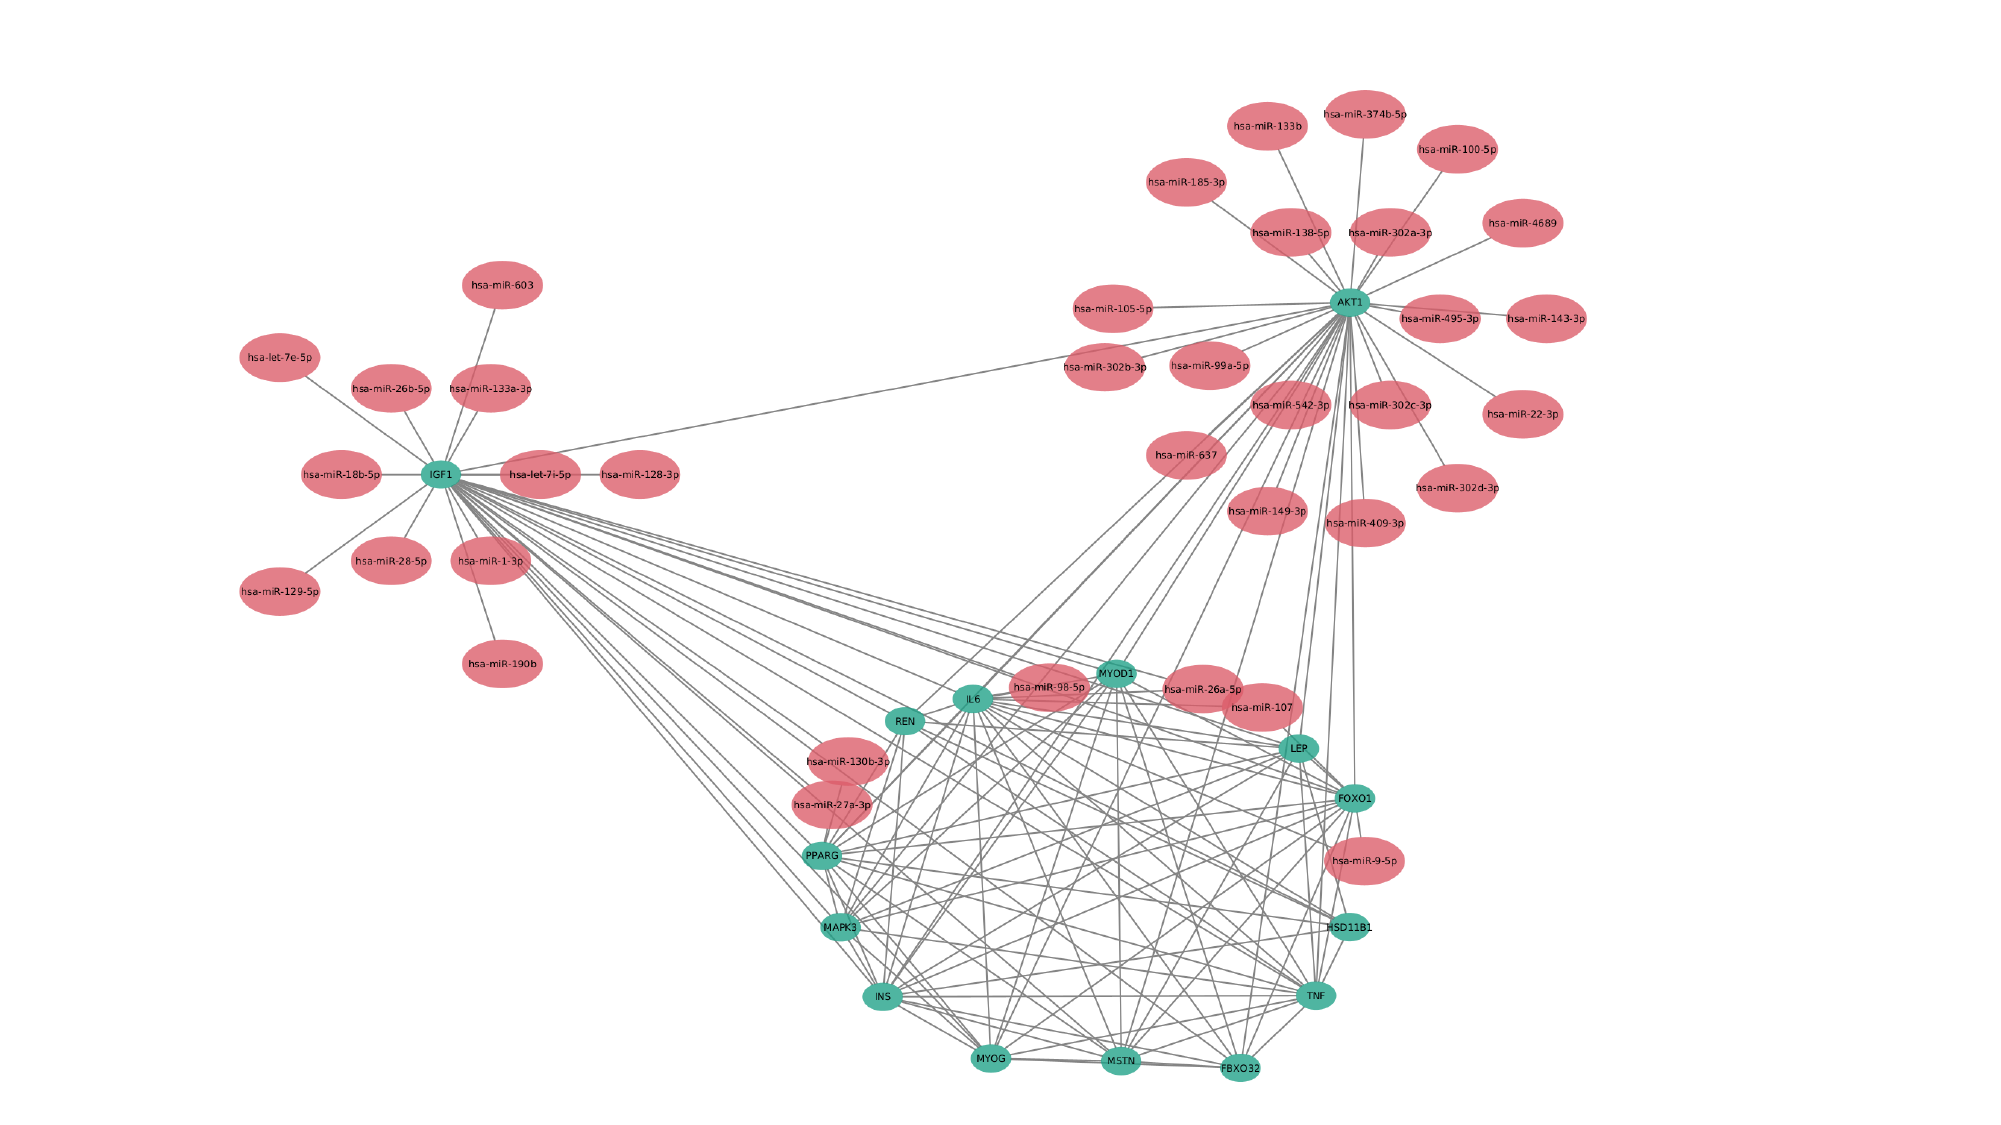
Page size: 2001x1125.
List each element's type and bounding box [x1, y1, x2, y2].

picture [212, 24, 1619, 1125]
